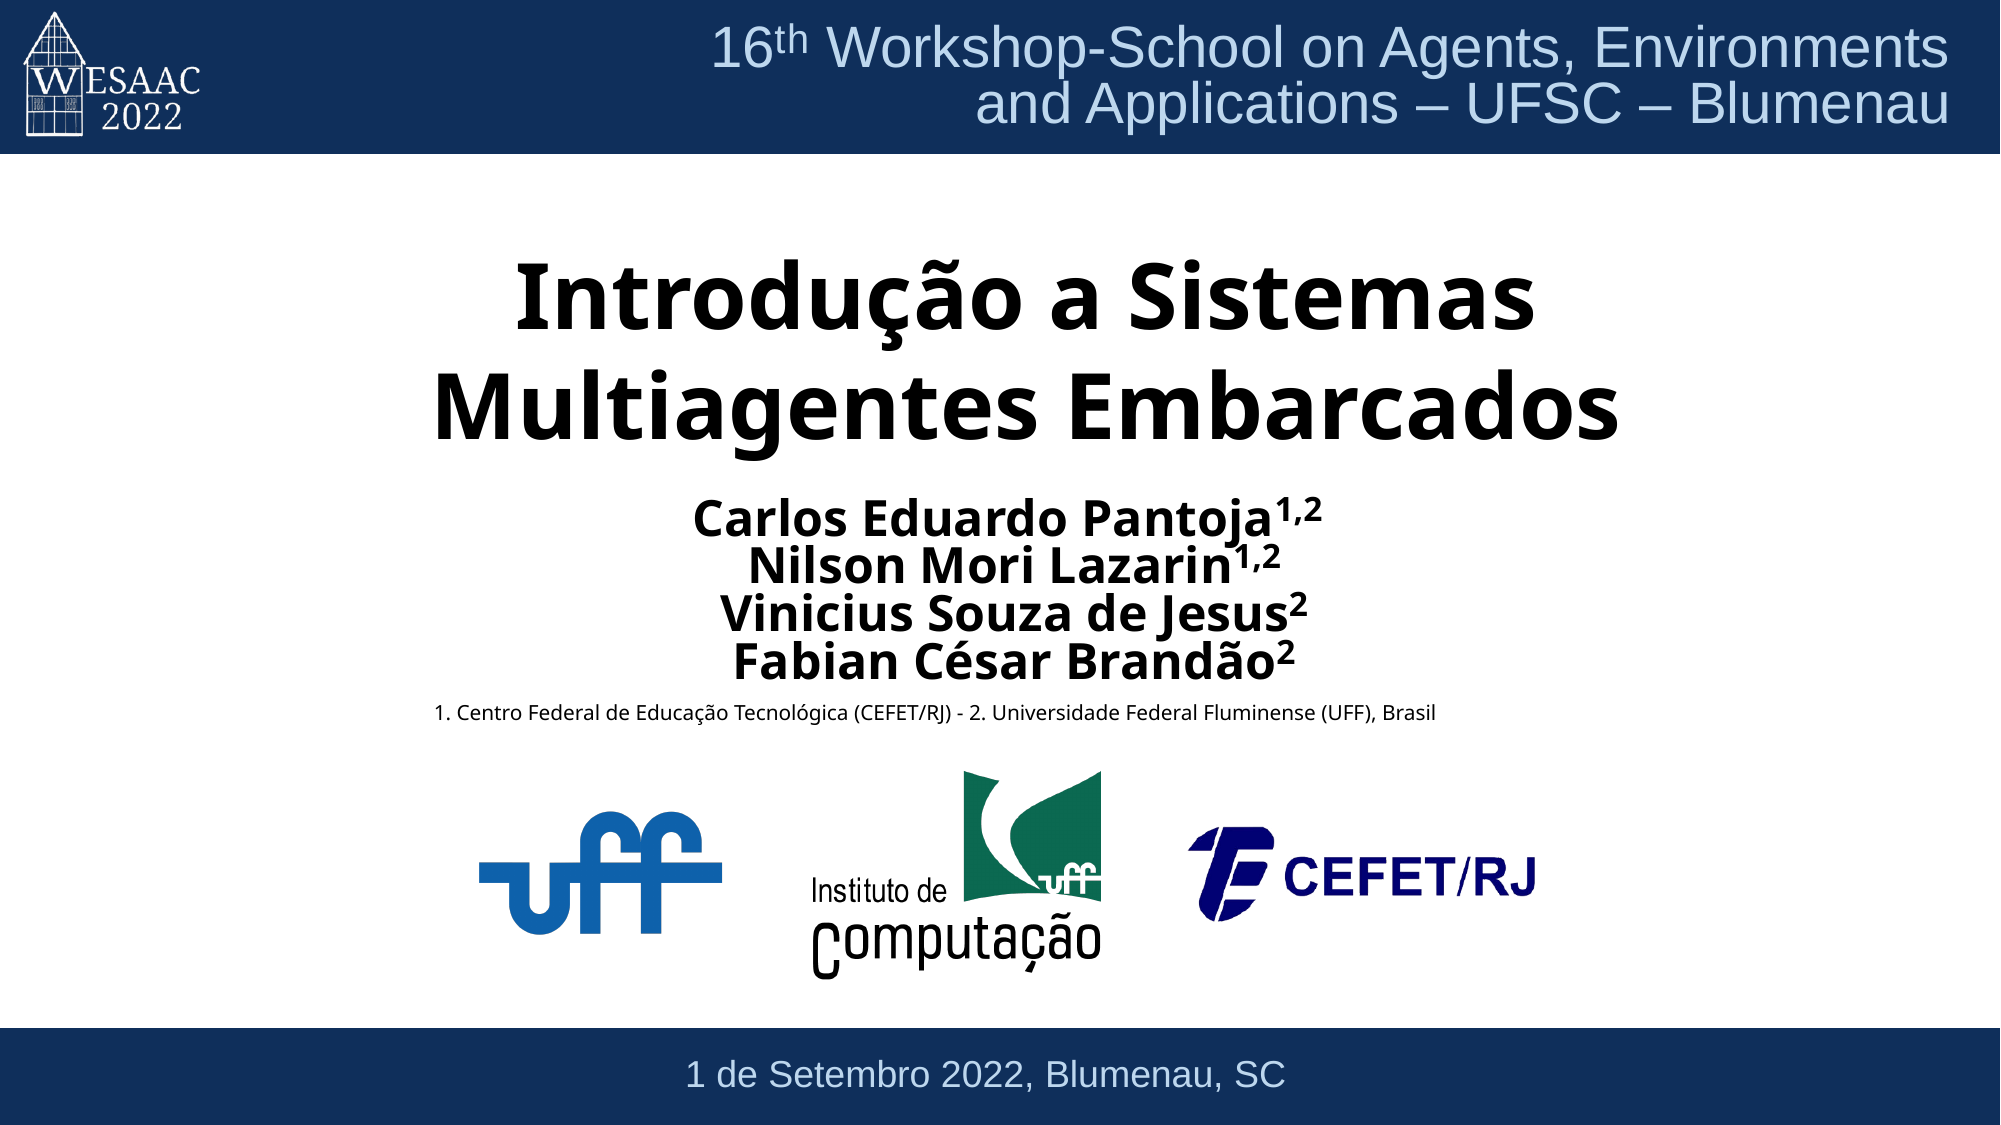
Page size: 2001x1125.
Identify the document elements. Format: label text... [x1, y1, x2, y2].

text_box 1 de Setembro 2022, Blumenau, SC [531, 1051, 1440, 1102]
picture [1187, 826, 1541, 922]
text_box [0, 0, 2000, 154]
text_box 16ᵗʰ Workshop-School on Agents, Environments and Applications – UFSC – Blumenau [679, 15, 1967, 142]
text_box [0, 1028, 2000, 1125]
picture [476, 809, 725, 937]
text_box Introdução a Sistemas Multiagentes Embarcados [276, 230, 1778, 465]
text_box Carlos Eduardo Pantoja1,2 Nilson Mori Lazarin1,2 Vinicius Souza de Jesus2 Fabian César Brandão2 [579, 490, 1449, 697]
picture [16, 0, 206, 149]
text_box 1. Centro Federal de Educação Tecnológica (CEFET/RJ) - 2. Universidade Federal Fluminense (UFF), Brasil [419, 697, 1825, 744]
picture [809, 768, 1105, 981]
